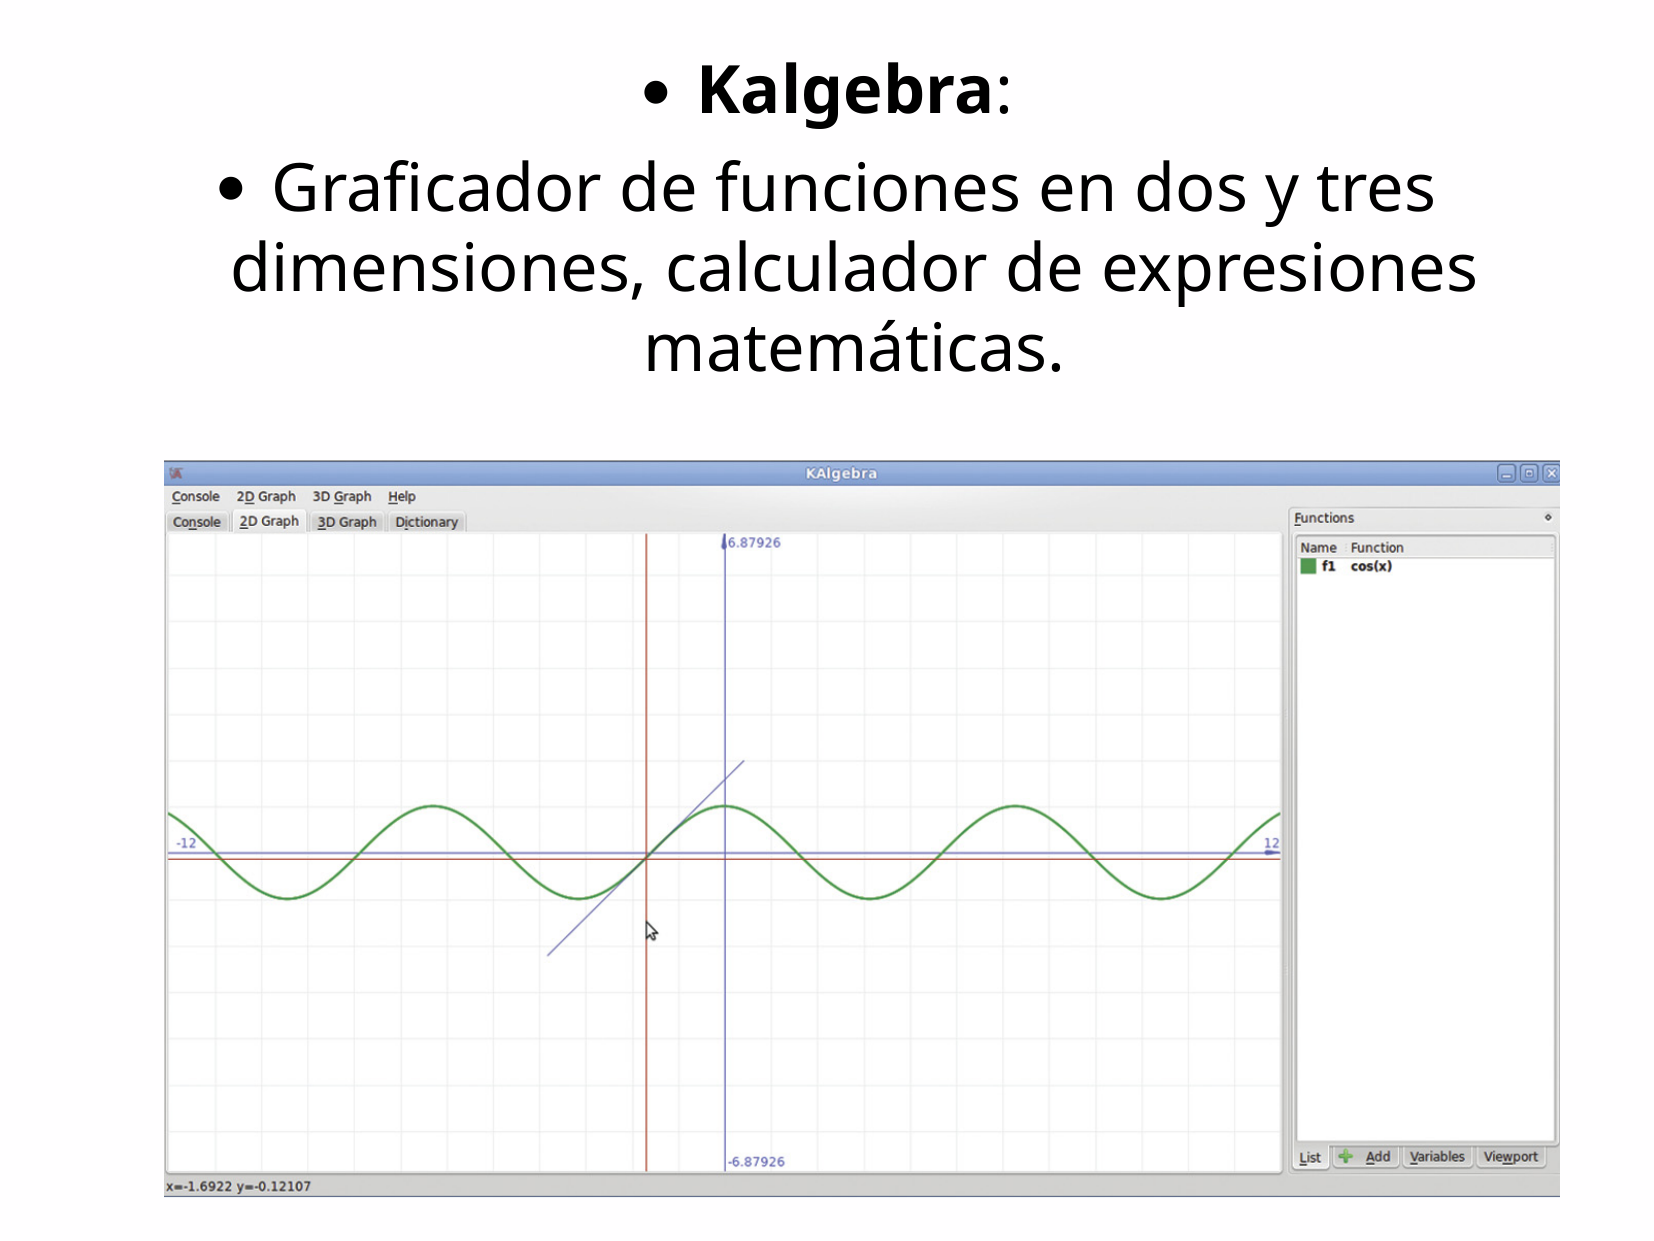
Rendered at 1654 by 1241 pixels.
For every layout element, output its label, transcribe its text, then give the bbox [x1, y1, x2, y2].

list Kalgebra: Graficador de funciones en dos y tres dimensiones, calculador de expresiones matemáticas. [0, 39, 1654, 1241]
picture [164, 460, 1560, 1199]
